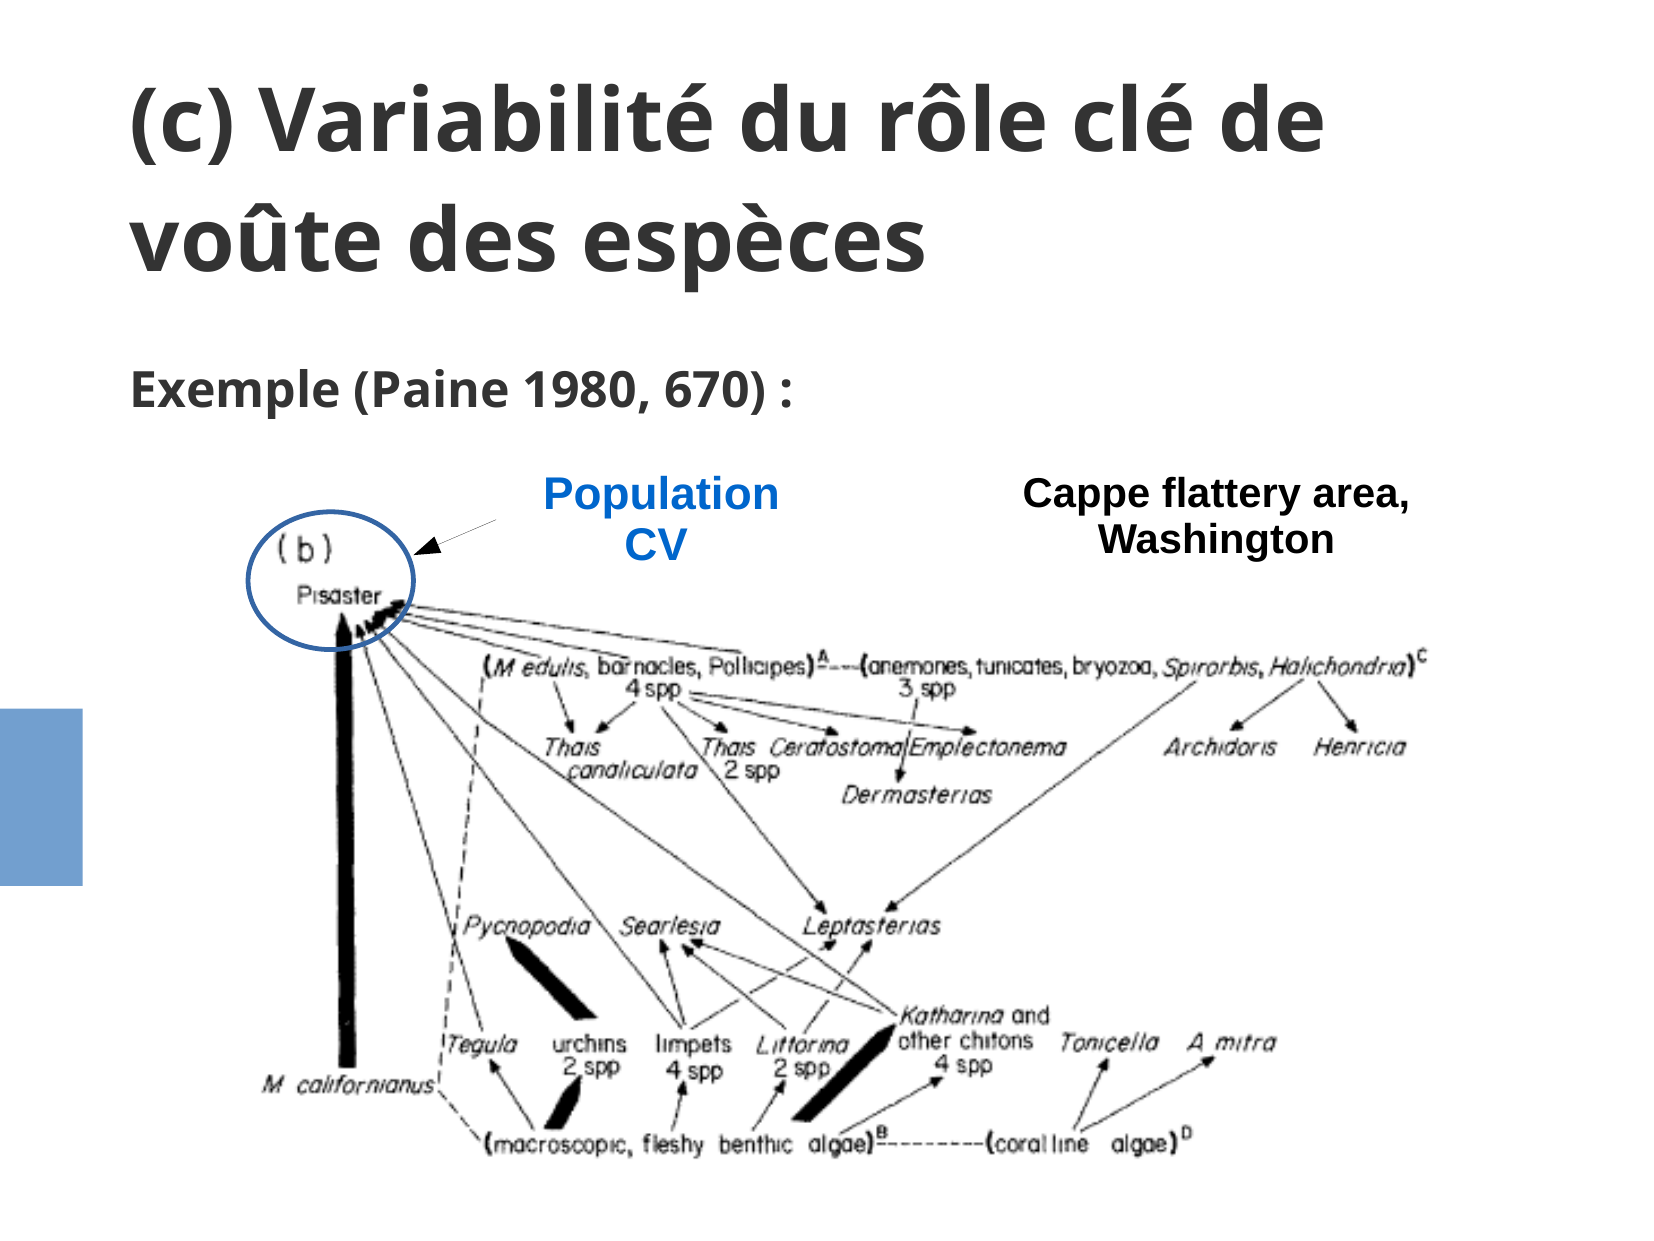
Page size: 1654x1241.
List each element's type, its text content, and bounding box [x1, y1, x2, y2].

picture [251, 519, 411, 647]
text_box Cappe flattery area, Washington [968, 460, 1465, 603]
title (c) Variabilité du rôle clé de voûte des espèces [129, 59, 1536, 296]
picture [211, 519, 1477, 1170]
text_box Population CV [496, 460, 827, 602]
list Exemple (Paine 1980, 670) : [129, 354, 1536, 1074]
